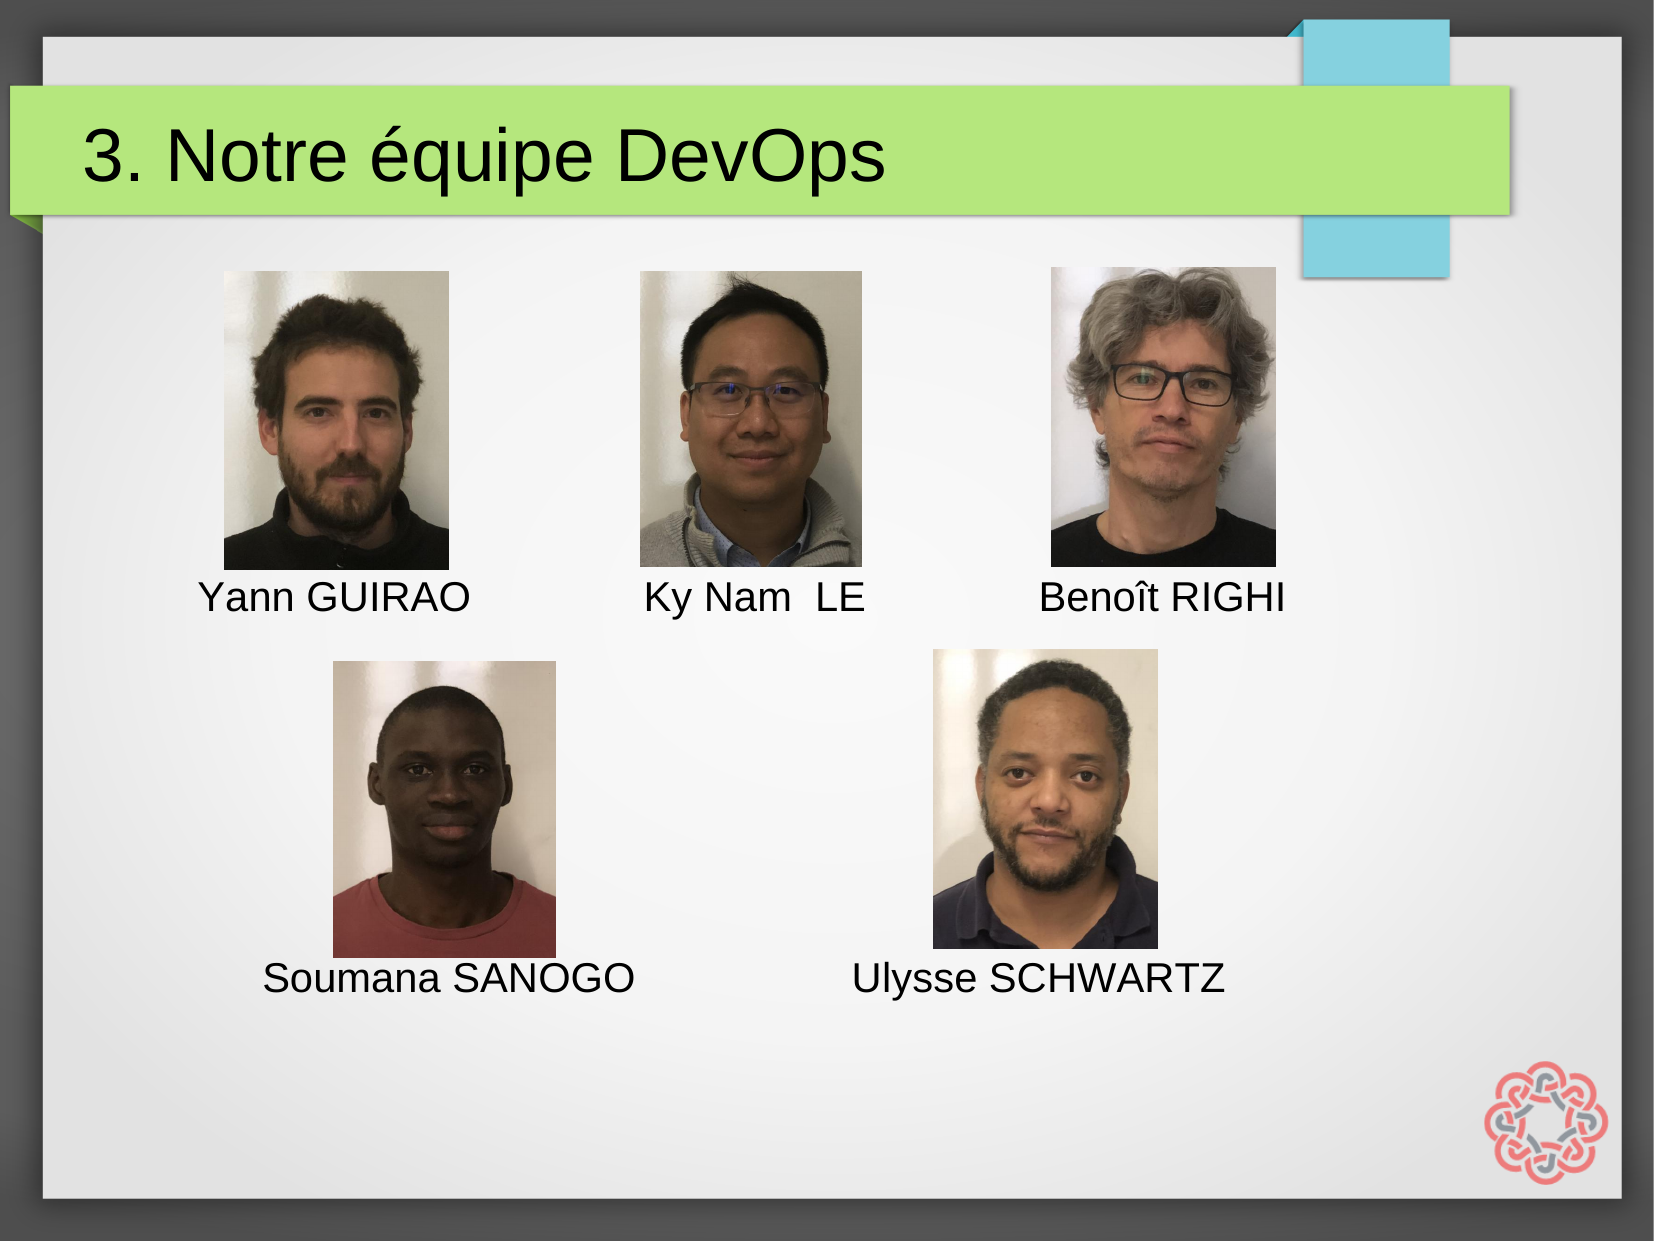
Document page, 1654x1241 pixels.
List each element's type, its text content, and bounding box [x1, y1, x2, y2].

title 3. Notre équipe DevOps [82, 94, 1264, 213]
list Yann GUIRAO Ky Nam LE Benoît RIGHI Soumana SANOGO Ulysse SCHWARTZ [82, 295, 1571, 1015]
picture [0, 0, 1654, 1241]
